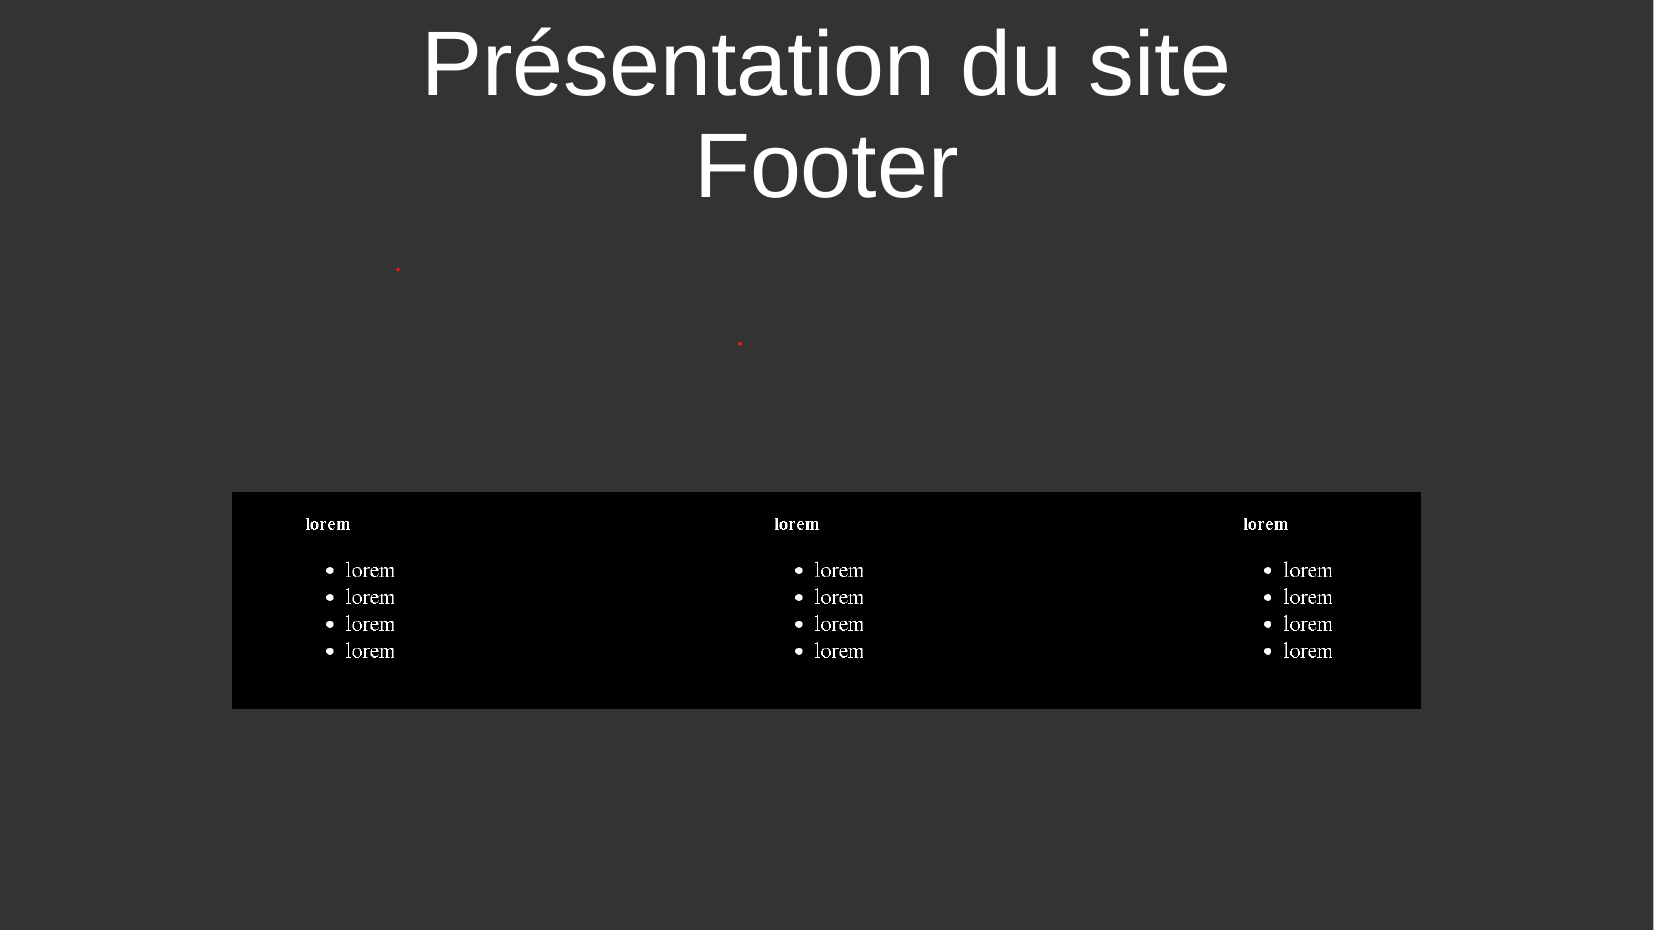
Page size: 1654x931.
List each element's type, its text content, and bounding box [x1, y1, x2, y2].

picture [232, 266, 1421, 709]
title Présentation du site Footer [82, 12, 1571, 218]
